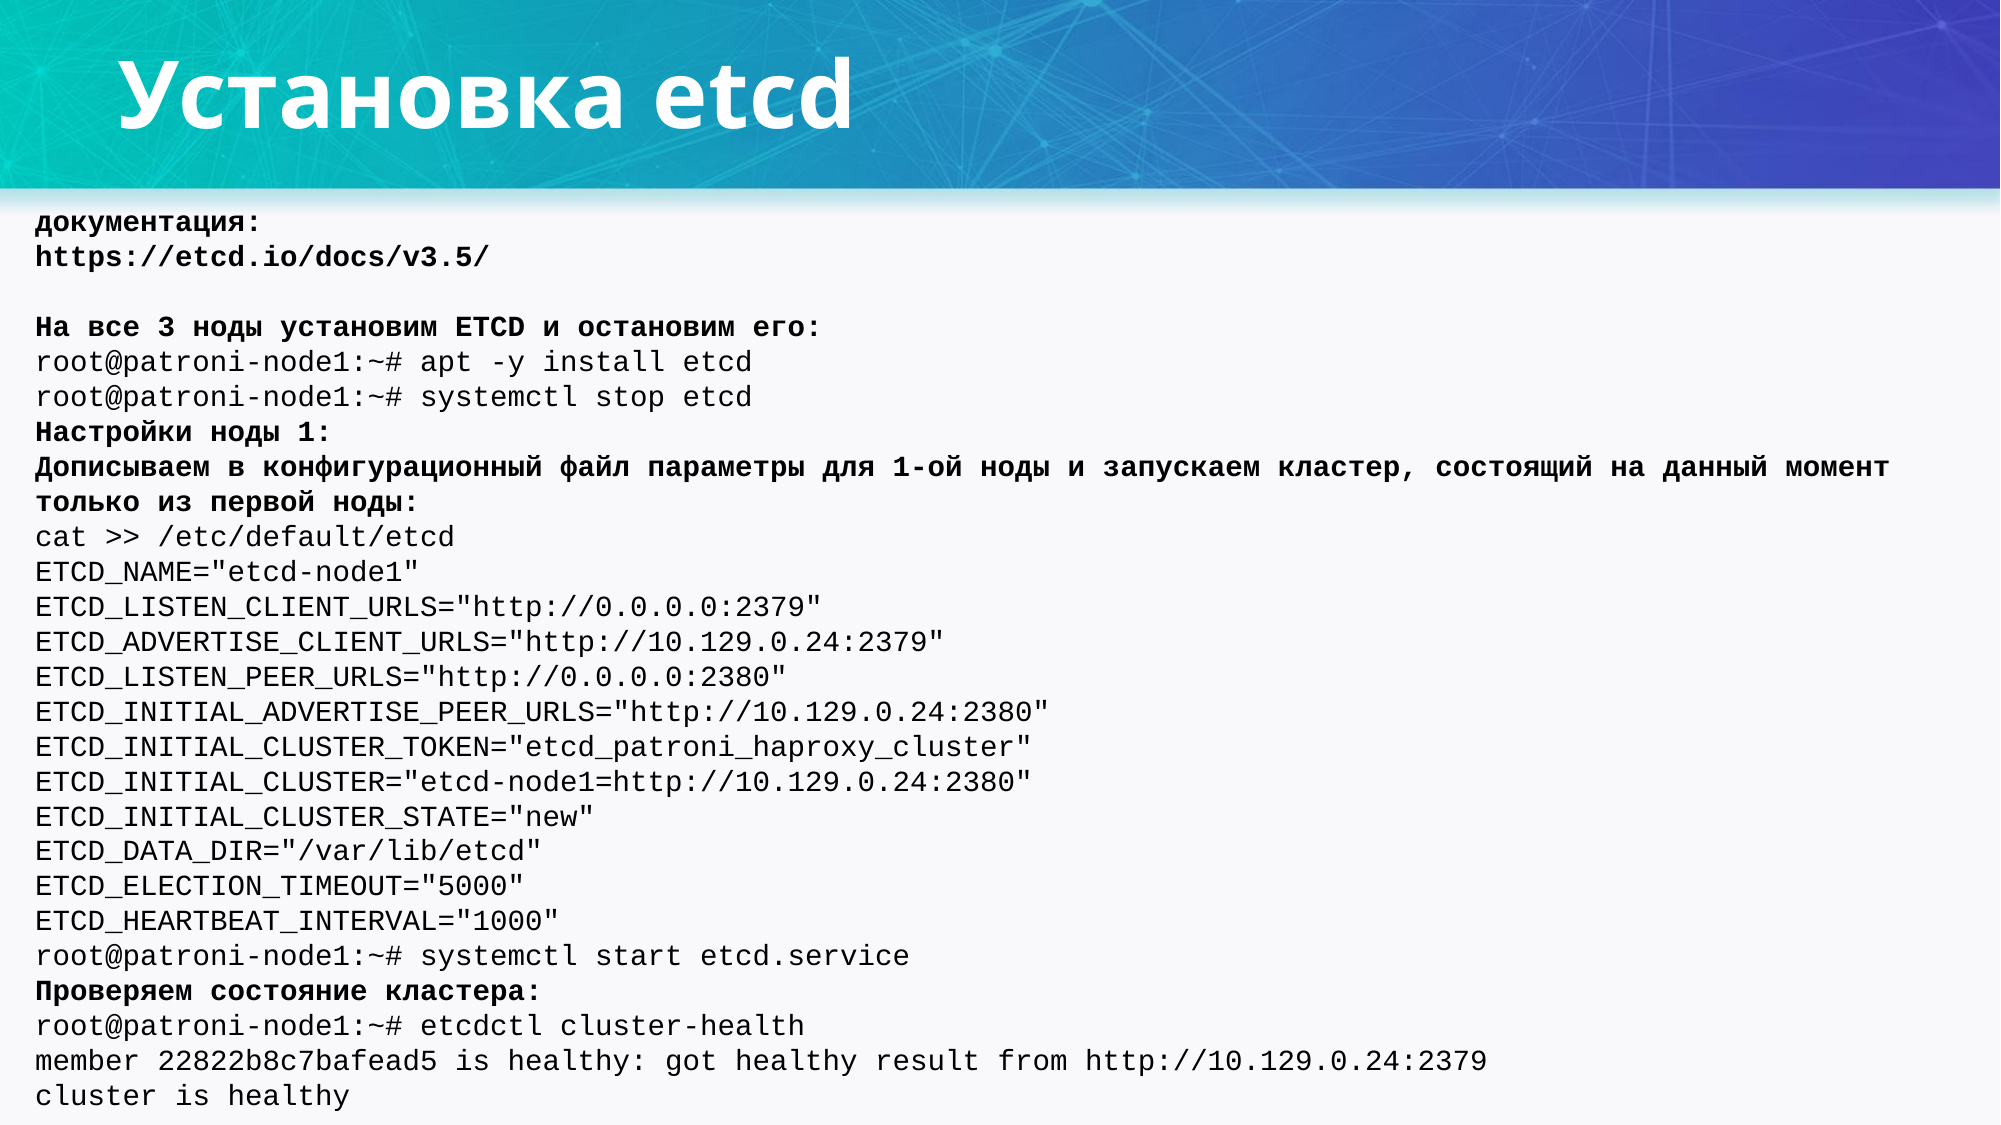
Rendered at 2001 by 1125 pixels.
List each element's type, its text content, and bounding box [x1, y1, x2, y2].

picture [0, 0, 2000, 1125]
text_box Установка etcd [117, 57, 1882, 140]
text_box документация: https://etcd.io/docs/v3.5/ На все 3 ноды установим ETCD и остановим его: root@patroni-node1:~# apt -y install etcd root@patroni-node1:~# systemctl stop etcd Настройки ноды 1: Дописываем в конфигурационный файл параметры для 1-ой ноды и запускаем кластер, состоящий на данный момент только из первой ноды: cat >> /etc/default/etcd ETCD_NAME="etcd-node1" ETCD_LISTEN_CLIENT_URLS="http://0.0.0.0:2379" ETCD_ADVERTISE_CLIENT_URLS="http://10.129.0.24:2379" ETCD_LISTEN_PEER_URLS="http://0.0.0.0:2380" ETCD_INITIAL_ADVERTISE_PEER_URLS="http://10.129.0.24:2380" ETCD_INITIAL_CLUSTER_TOKEN="etcd_patroni_haproxy_cluster" ETCD_INITIAL_CLUSTER="etcd-node1=http://10.129.0.24:2380" ETCD_INITIAL_CLUSTER_STATE="new" ETCD_DATA_DIR="/var/lib/etcd" ETCD_ELECTION_TIMEOUT="5000" ETCD_HEARTBEAT_INTERVAL="1000" root@patroni-node1:~# systemctl start etcd.service Проверяем состояние кластера: root@patroni-node1:~# etcdctl cluster-health member 22822b8c7bafead5 is healthy: got healthy result from http://10.129.0.24:2379 cluster is healthy [20, 187, 1957, 1125]
text_box Установка etcd [815, 87, 836, 118]
